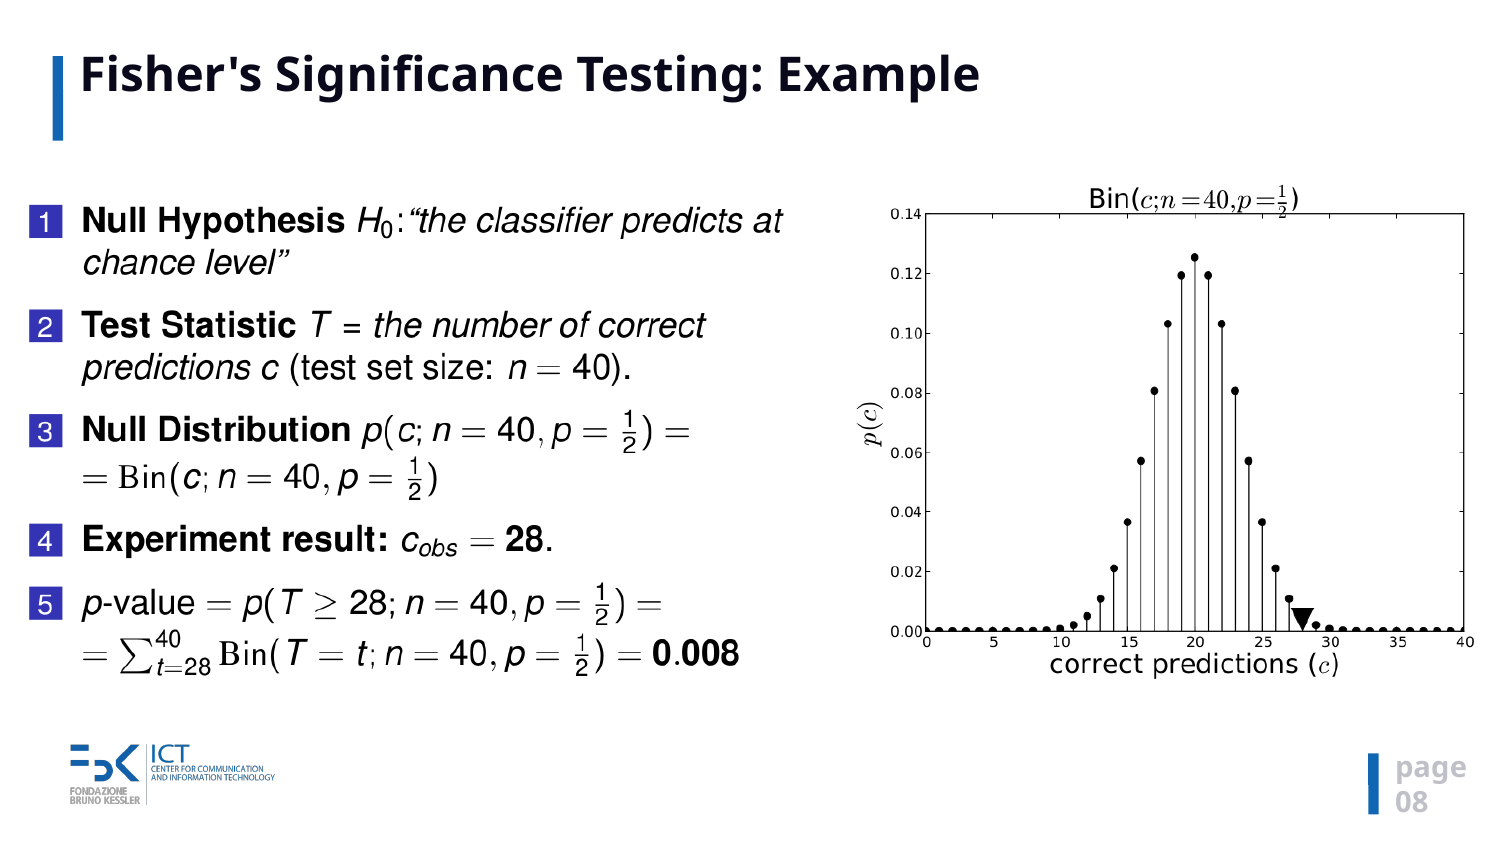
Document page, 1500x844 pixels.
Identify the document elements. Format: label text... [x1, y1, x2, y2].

picture [57, 728, 290, 815]
picture [24, 181, 1475, 681]
slide_number page 0<number> [1387, 744, 1500, 823]
title Fisher's Significance Testing: Example [71, 46, 1101, 157]
